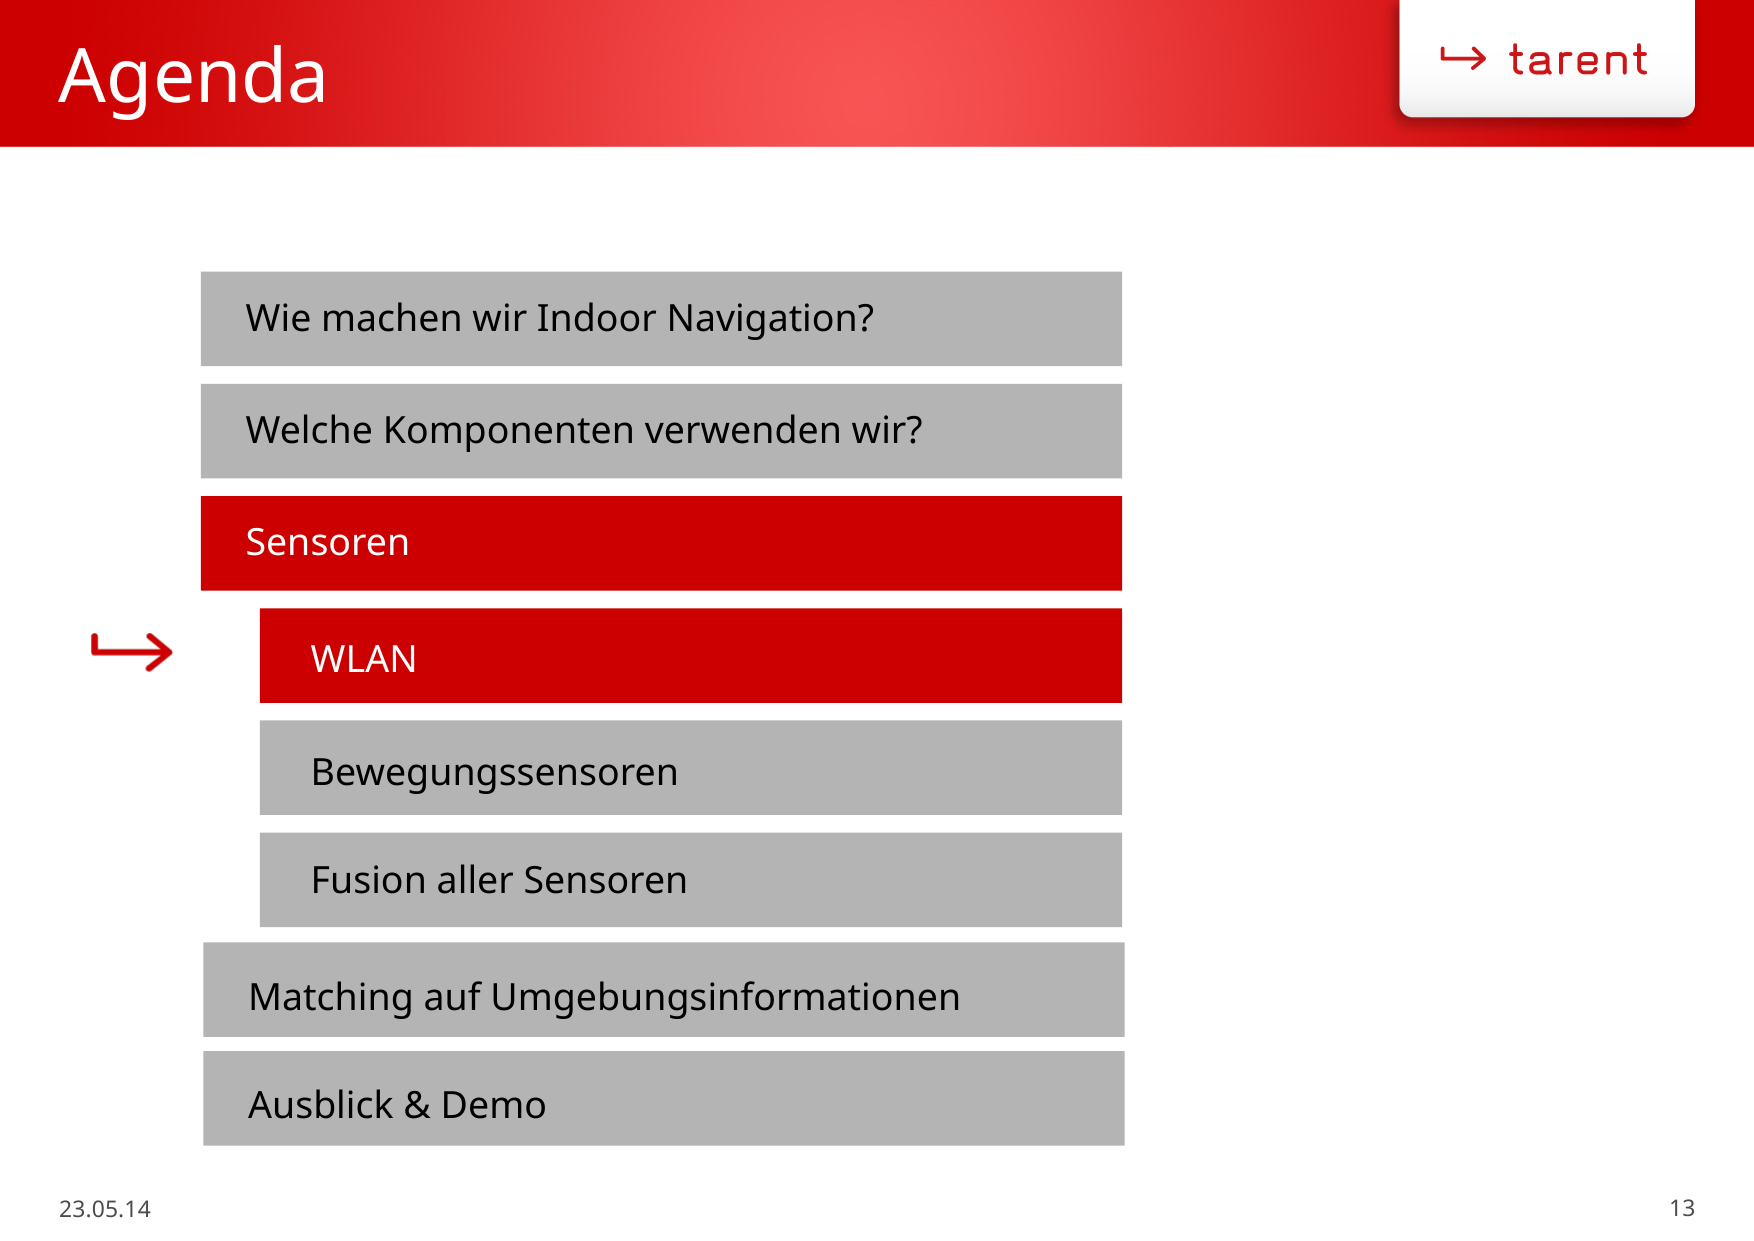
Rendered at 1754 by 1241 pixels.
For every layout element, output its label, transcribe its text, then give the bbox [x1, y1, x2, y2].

list Sensoren [177, 515, 1075, 587]
picture [0, 0, 1754, 1240]
text_box [203, 1051, 1125, 1146]
text_box [259, 720, 1123, 815]
list Ausblick & Demo [179, 1078, 1078, 1150]
text_box [259, 608, 1123, 703]
text_box [200, 496, 1123, 591]
list WLAN [242, 632, 1069, 704]
list Bewegungssensoren [242, 745, 1069, 816]
text_box [203, 942, 1125, 1037]
text_box [200, 271, 1123, 367]
title Agenda [59, 0, 1638, 177]
text_box [200, 383, 1123, 479]
list Matching auf Umgebungsinformationen [179, 970, 1078, 1041]
list Fusion aller Sensoren [242, 854, 1069, 925]
text_box [259, 832, 1123, 928]
list Wie machen wir Indoor Navigation? [177, 290, 1075, 362]
list Welche Komponenten verwenden wir? [177, 403, 1075, 475]
